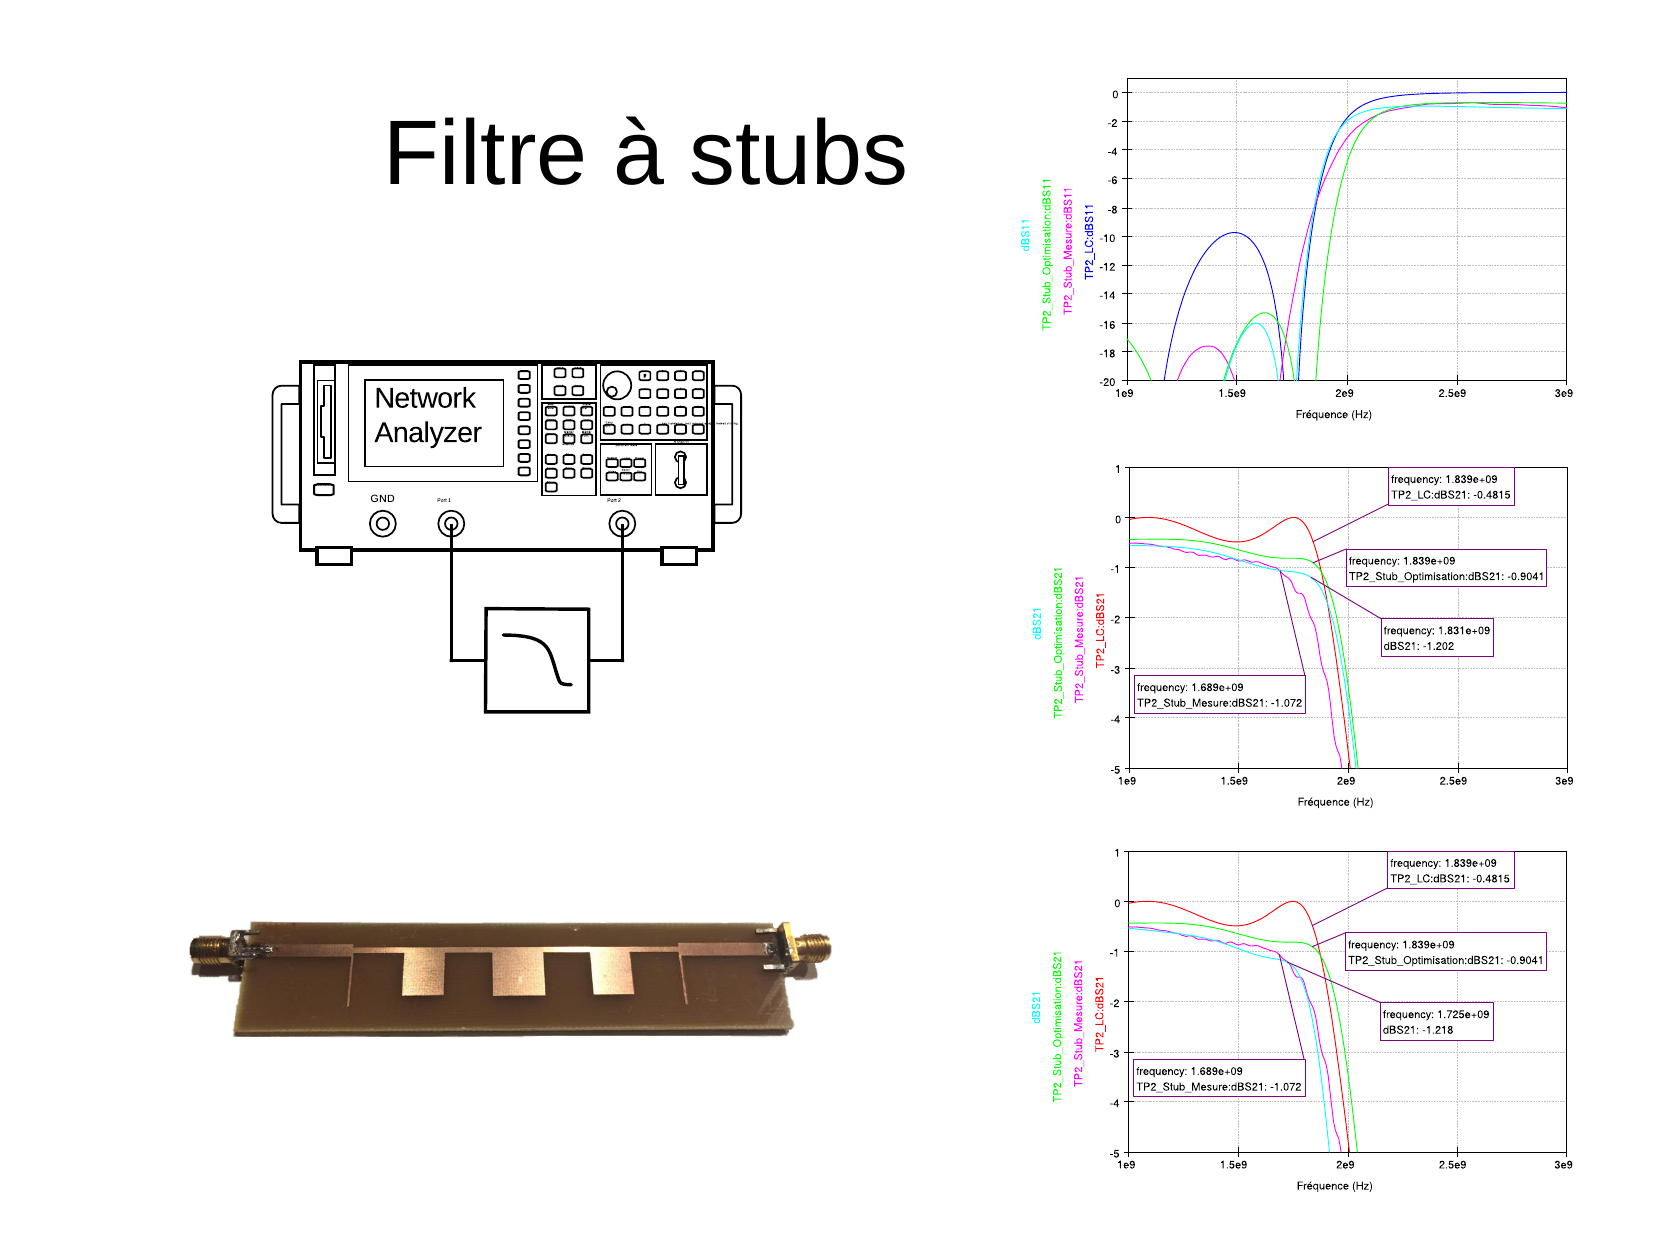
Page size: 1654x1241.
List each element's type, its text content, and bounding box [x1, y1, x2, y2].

picture [271, 360, 743, 714]
picture [1032, 465, 1574, 809]
picture [1031, 848, 1573, 1192]
picture [147, 862, 874, 1100]
picture [1021, 77, 1573, 421]
title Filtre à stubs [82, 49, 1571, 257]
